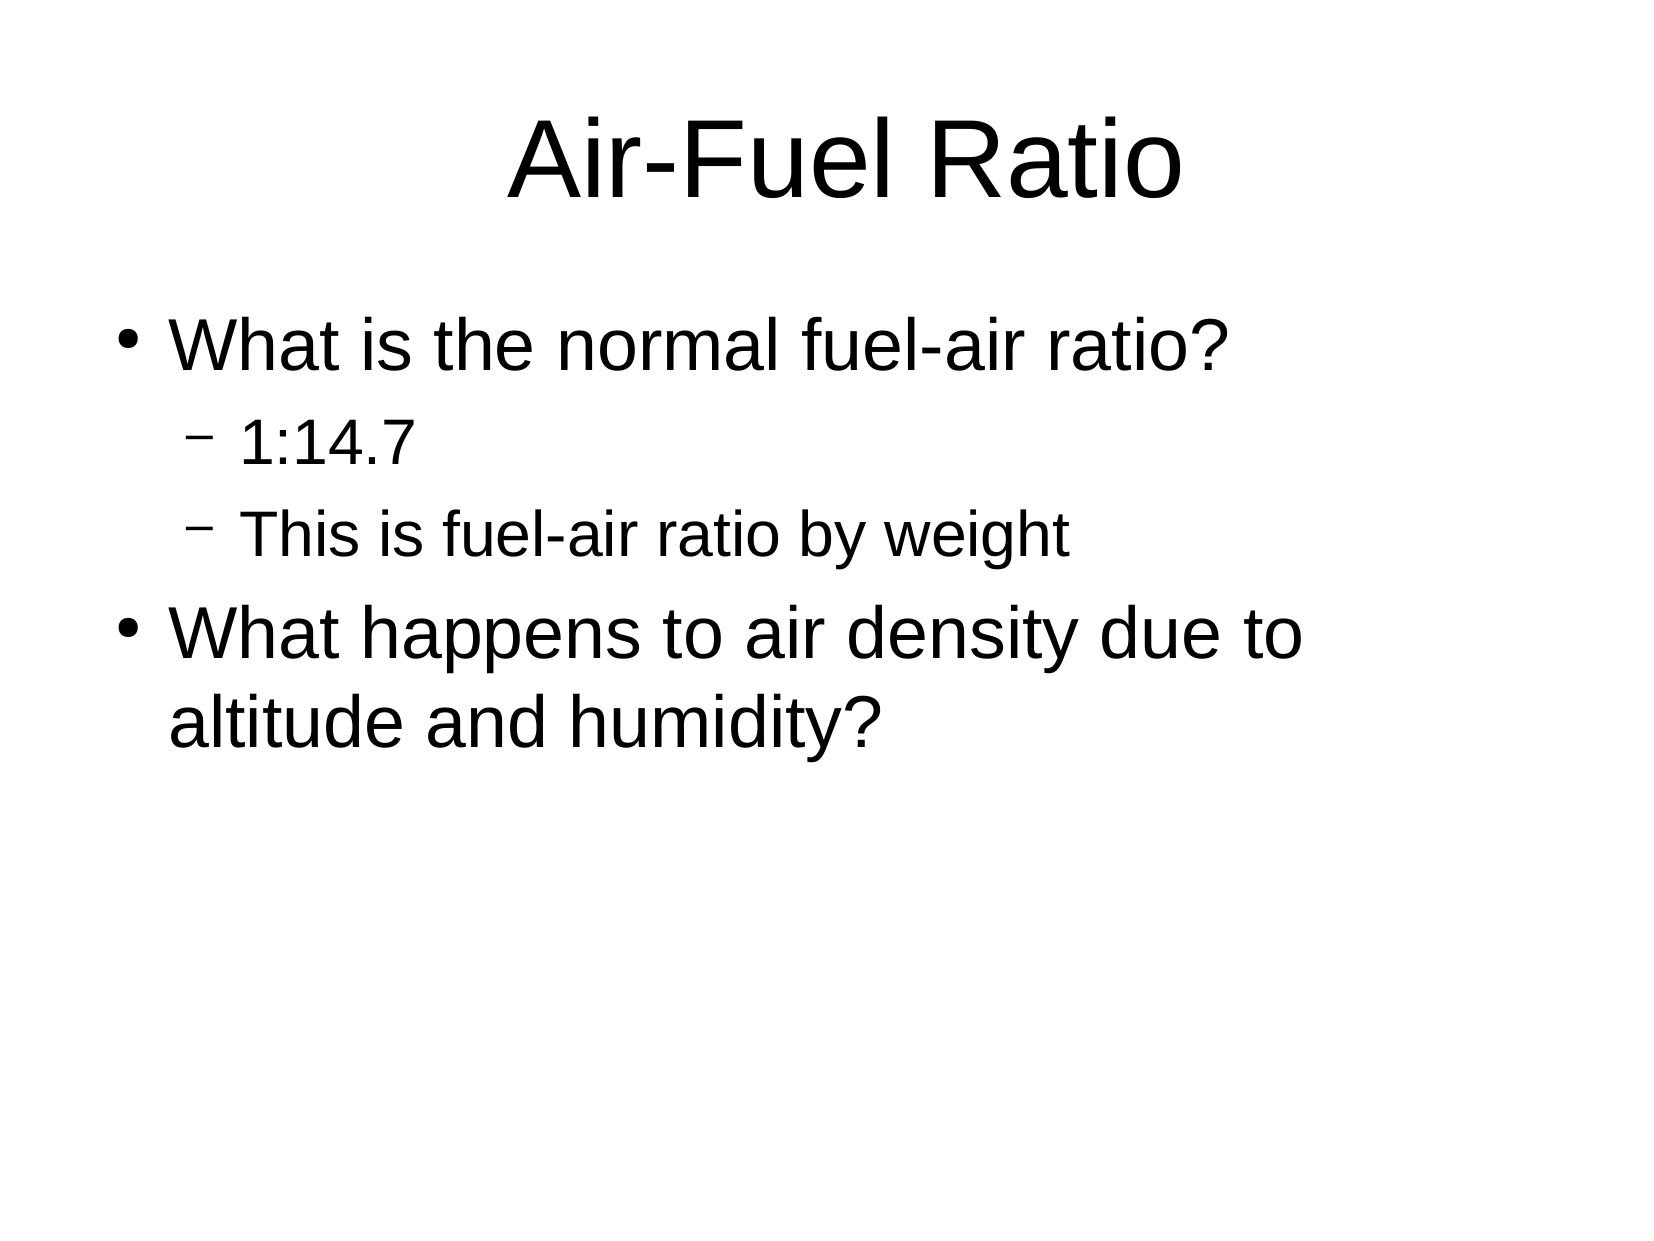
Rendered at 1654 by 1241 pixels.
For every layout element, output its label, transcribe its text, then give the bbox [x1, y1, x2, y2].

title Air-Fuel Ratio [82, 49, 1571, 257]
list What is the normal fuel-air ratio? 1:14.7 This is fuel-air ratio by weight What happens to air density due to altitude and humidity? [82, 289, 1571, 1108]
